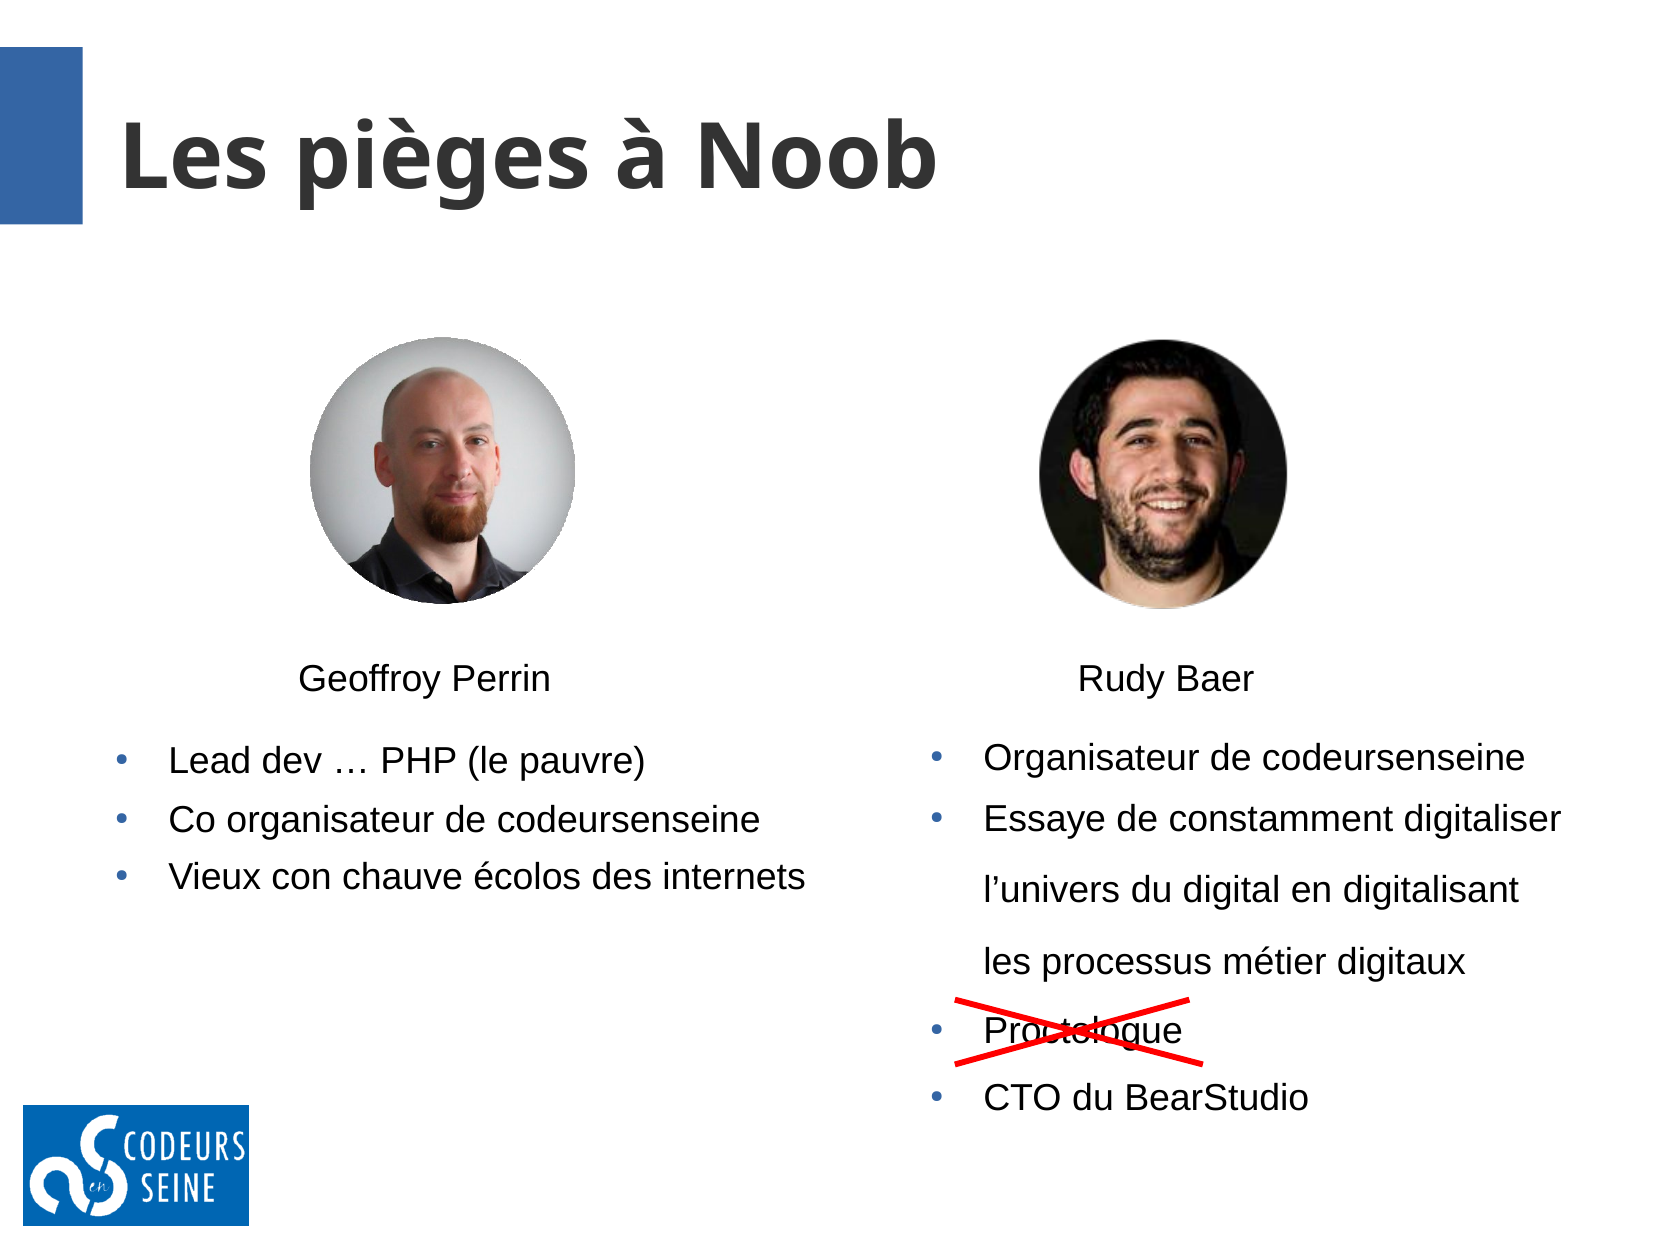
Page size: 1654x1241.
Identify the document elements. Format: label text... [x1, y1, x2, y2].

text_box Geoffroy Perrin [283, 649, 567, 707]
picture [304, 331, 579, 607]
text_box Organisateur de codeursenseine [897, 729, 1541, 790]
text_box Vieux con chauve écolos des internets [82, 848, 821, 905]
text_box Essaye de constamment digitaliser l’univers du digital en digitalisant les processus métier digitaux [897, 790, 1577, 990]
text_box Rudy Baer [1062, 649, 1270, 707]
text_box CTO du BearStudio [897, 1069, 1541, 1129]
picture [1027, 329, 1303, 615]
text_box Lead dev … PHP (le pauvre) [82, 732, 821, 791]
title Les pièges à Noob [118, 49, 1571, 257]
text_box Co organisateur de codeursenseine [82, 791, 821, 848]
picture [23, 1105, 249, 1226]
text_box Proctologue [897, 1002, 1541, 1063]
